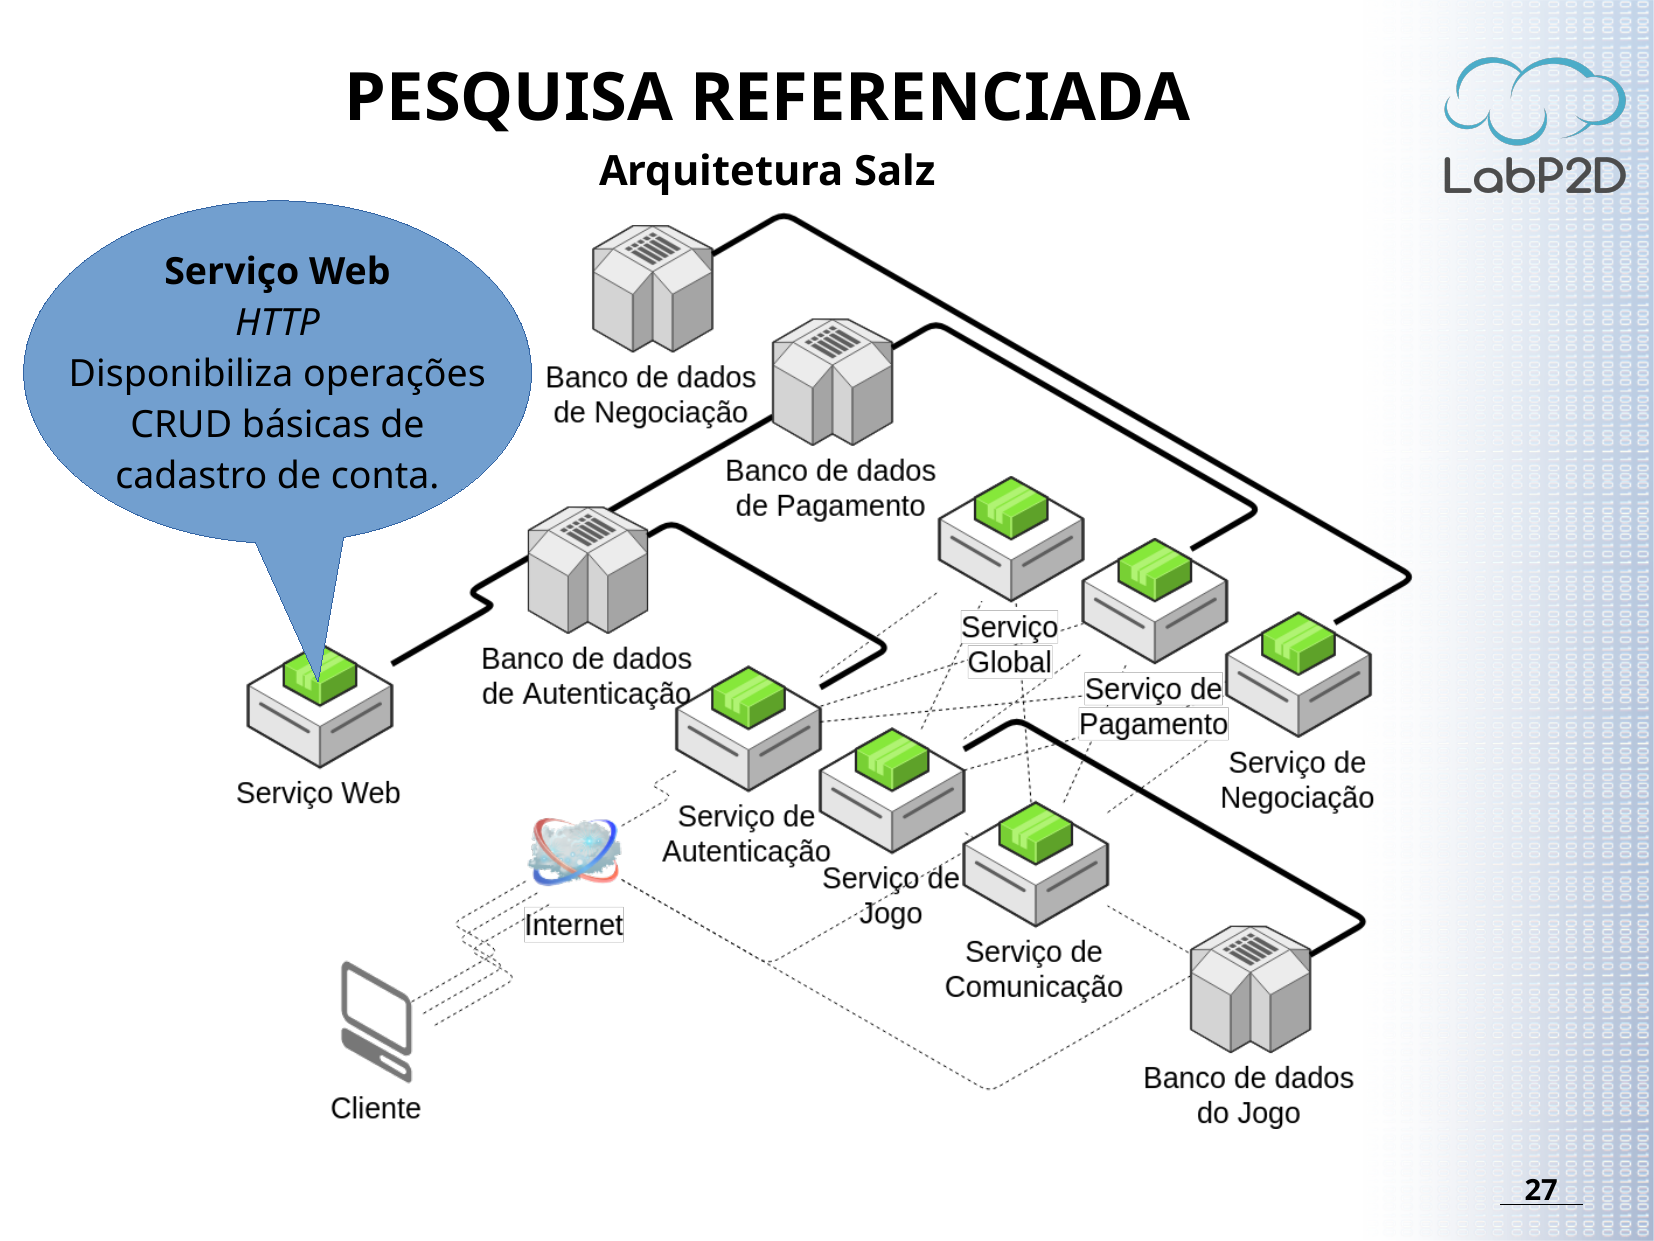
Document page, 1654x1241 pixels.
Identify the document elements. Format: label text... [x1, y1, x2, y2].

picture [236, 1, 1654, 1240]
title PESQUISA REFERENCIADA Arquitetura Salz [82, 19, 1453, 227]
text_box Serviço Web HTTP Disponibiliza operações CRUD básicas de cadastro de conta. [23, 200, 532, 682]
